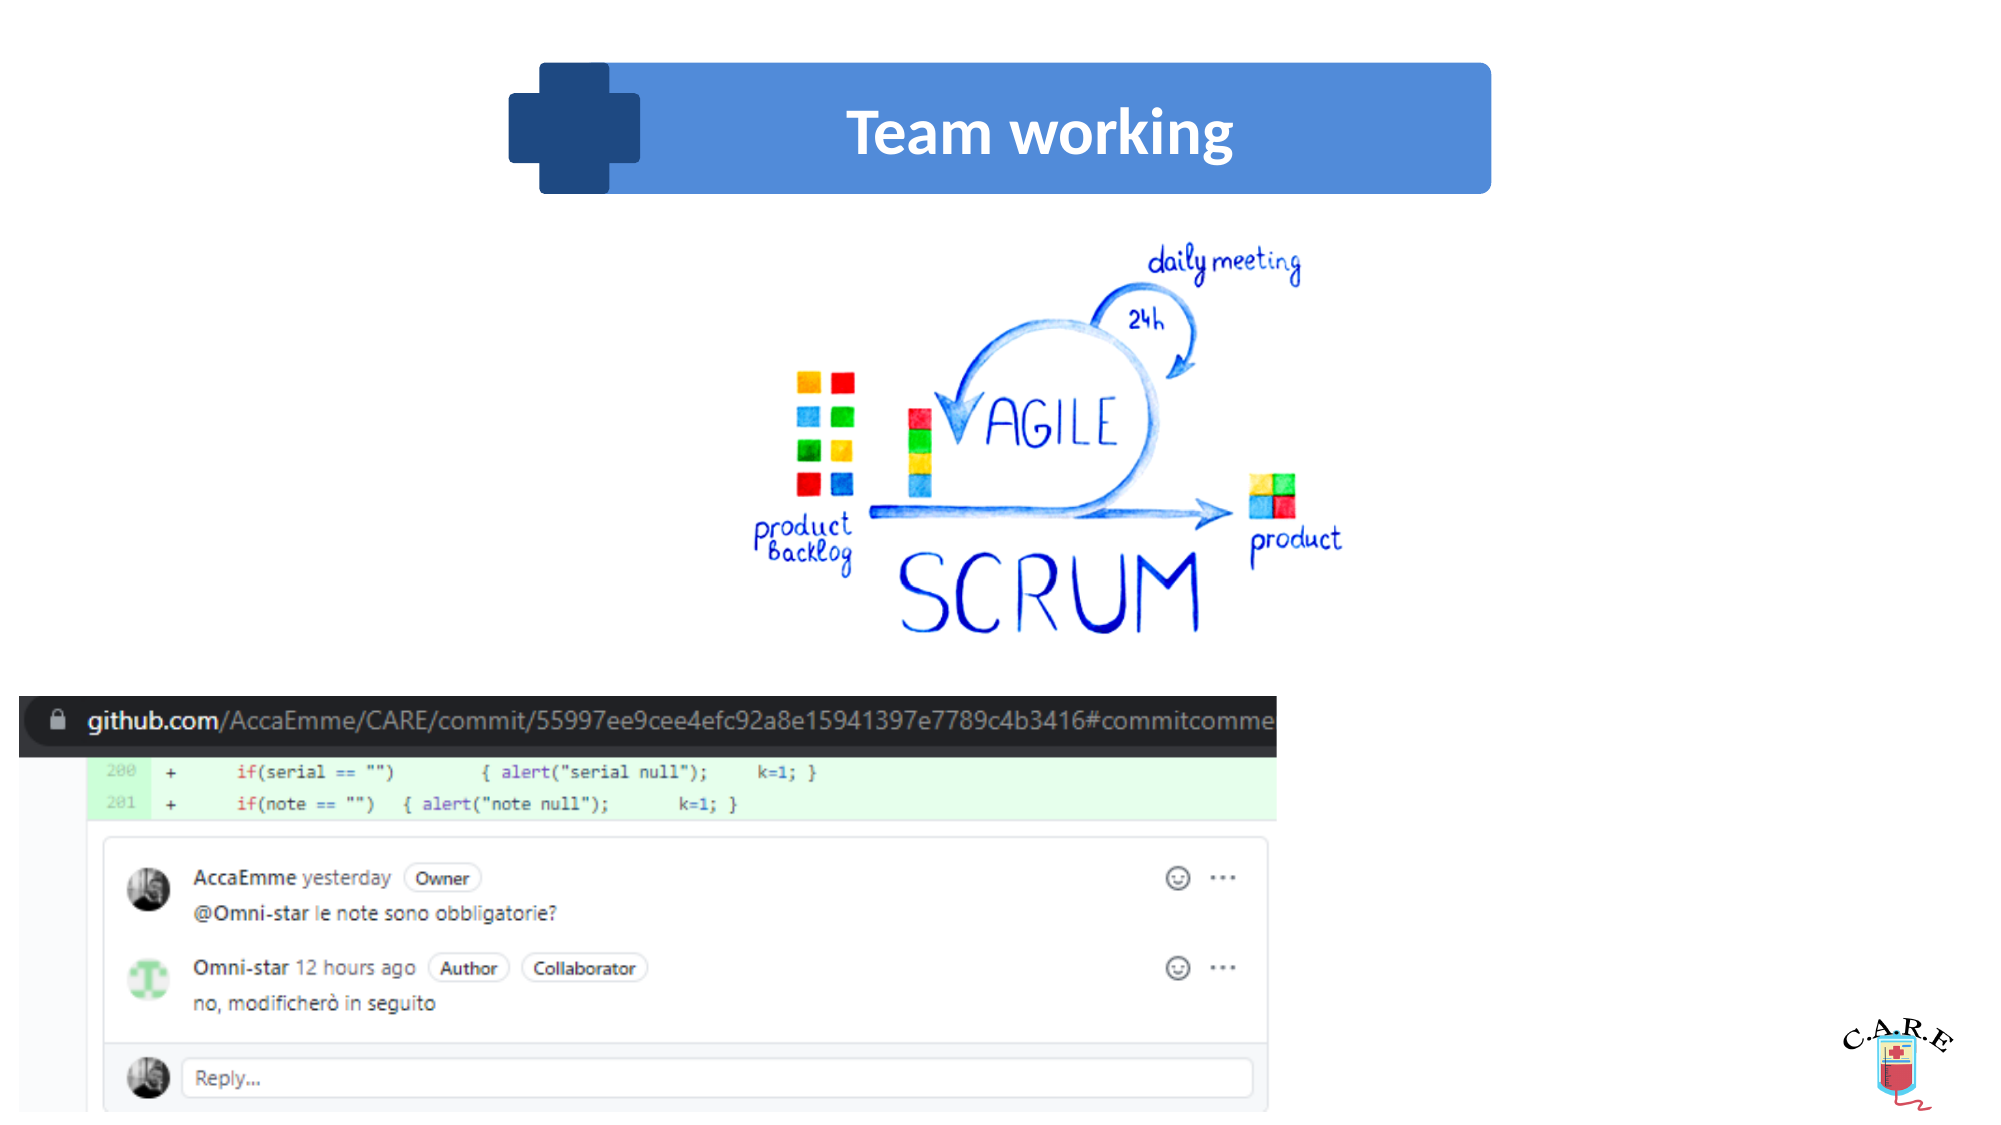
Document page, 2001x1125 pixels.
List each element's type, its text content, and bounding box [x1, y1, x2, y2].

picture [628, 207, 1435, 661]
picture [1797, 1015, 2000, 1125]
text_box [508, 62, 1492, 194]
picture [19, 696, 1277, 1112]
text_box Team working [678, 80, 1403, 176]
